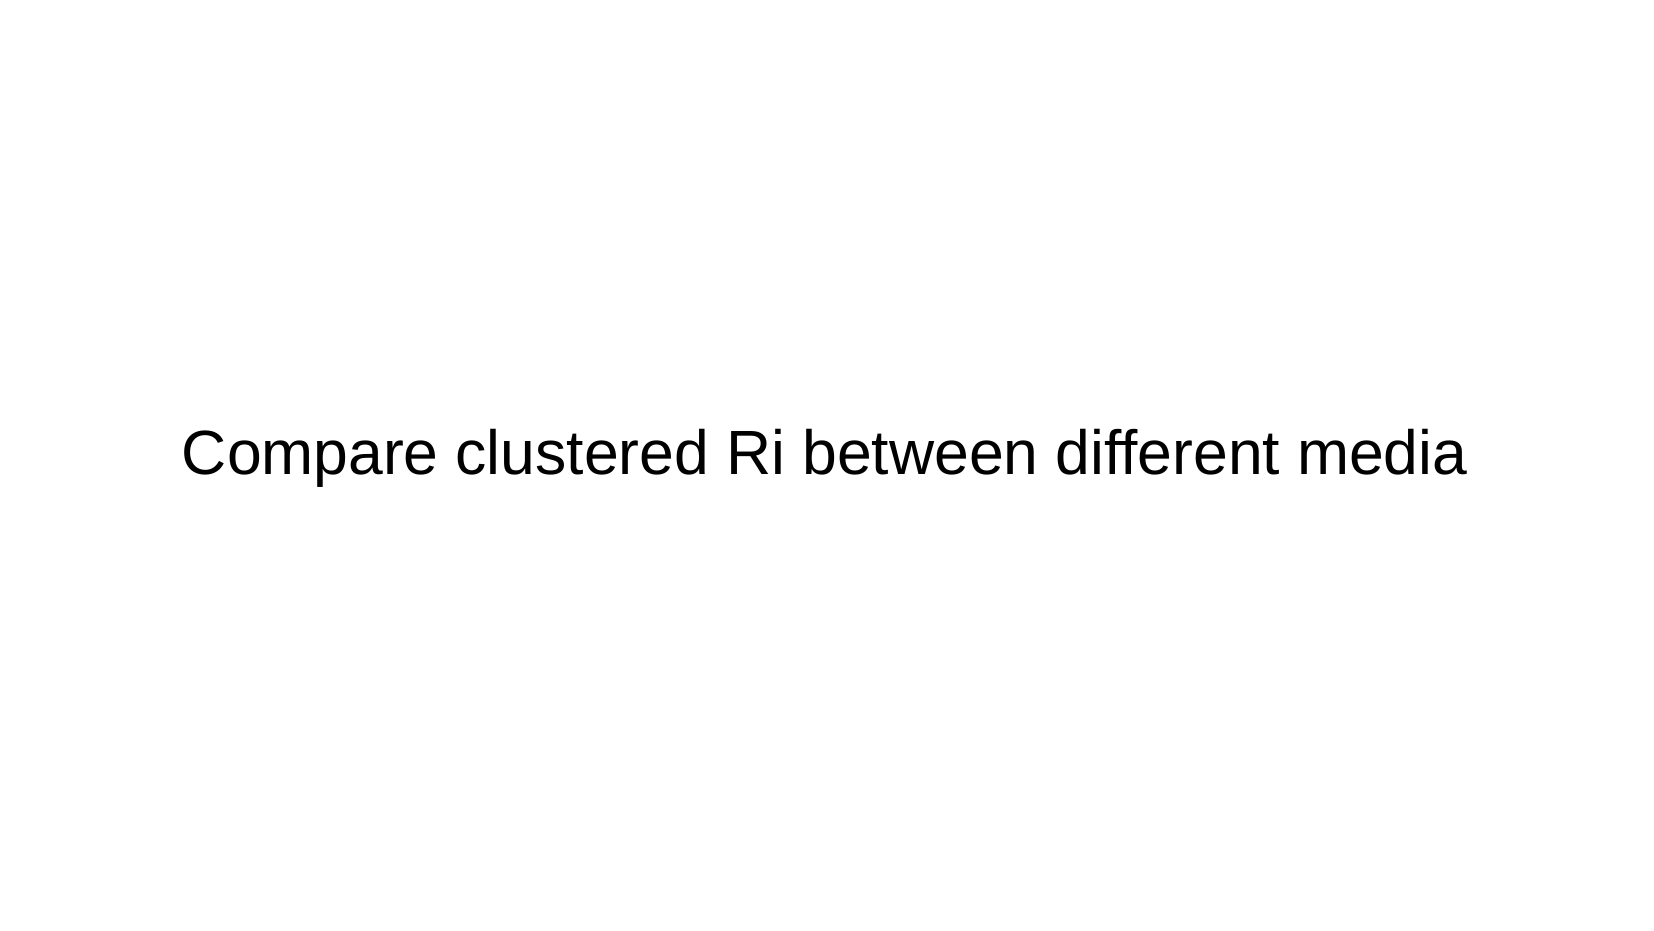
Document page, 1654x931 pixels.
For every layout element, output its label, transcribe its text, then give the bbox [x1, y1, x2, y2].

title Compare clustered Ri between different media [90, 375, 1579, 531]
